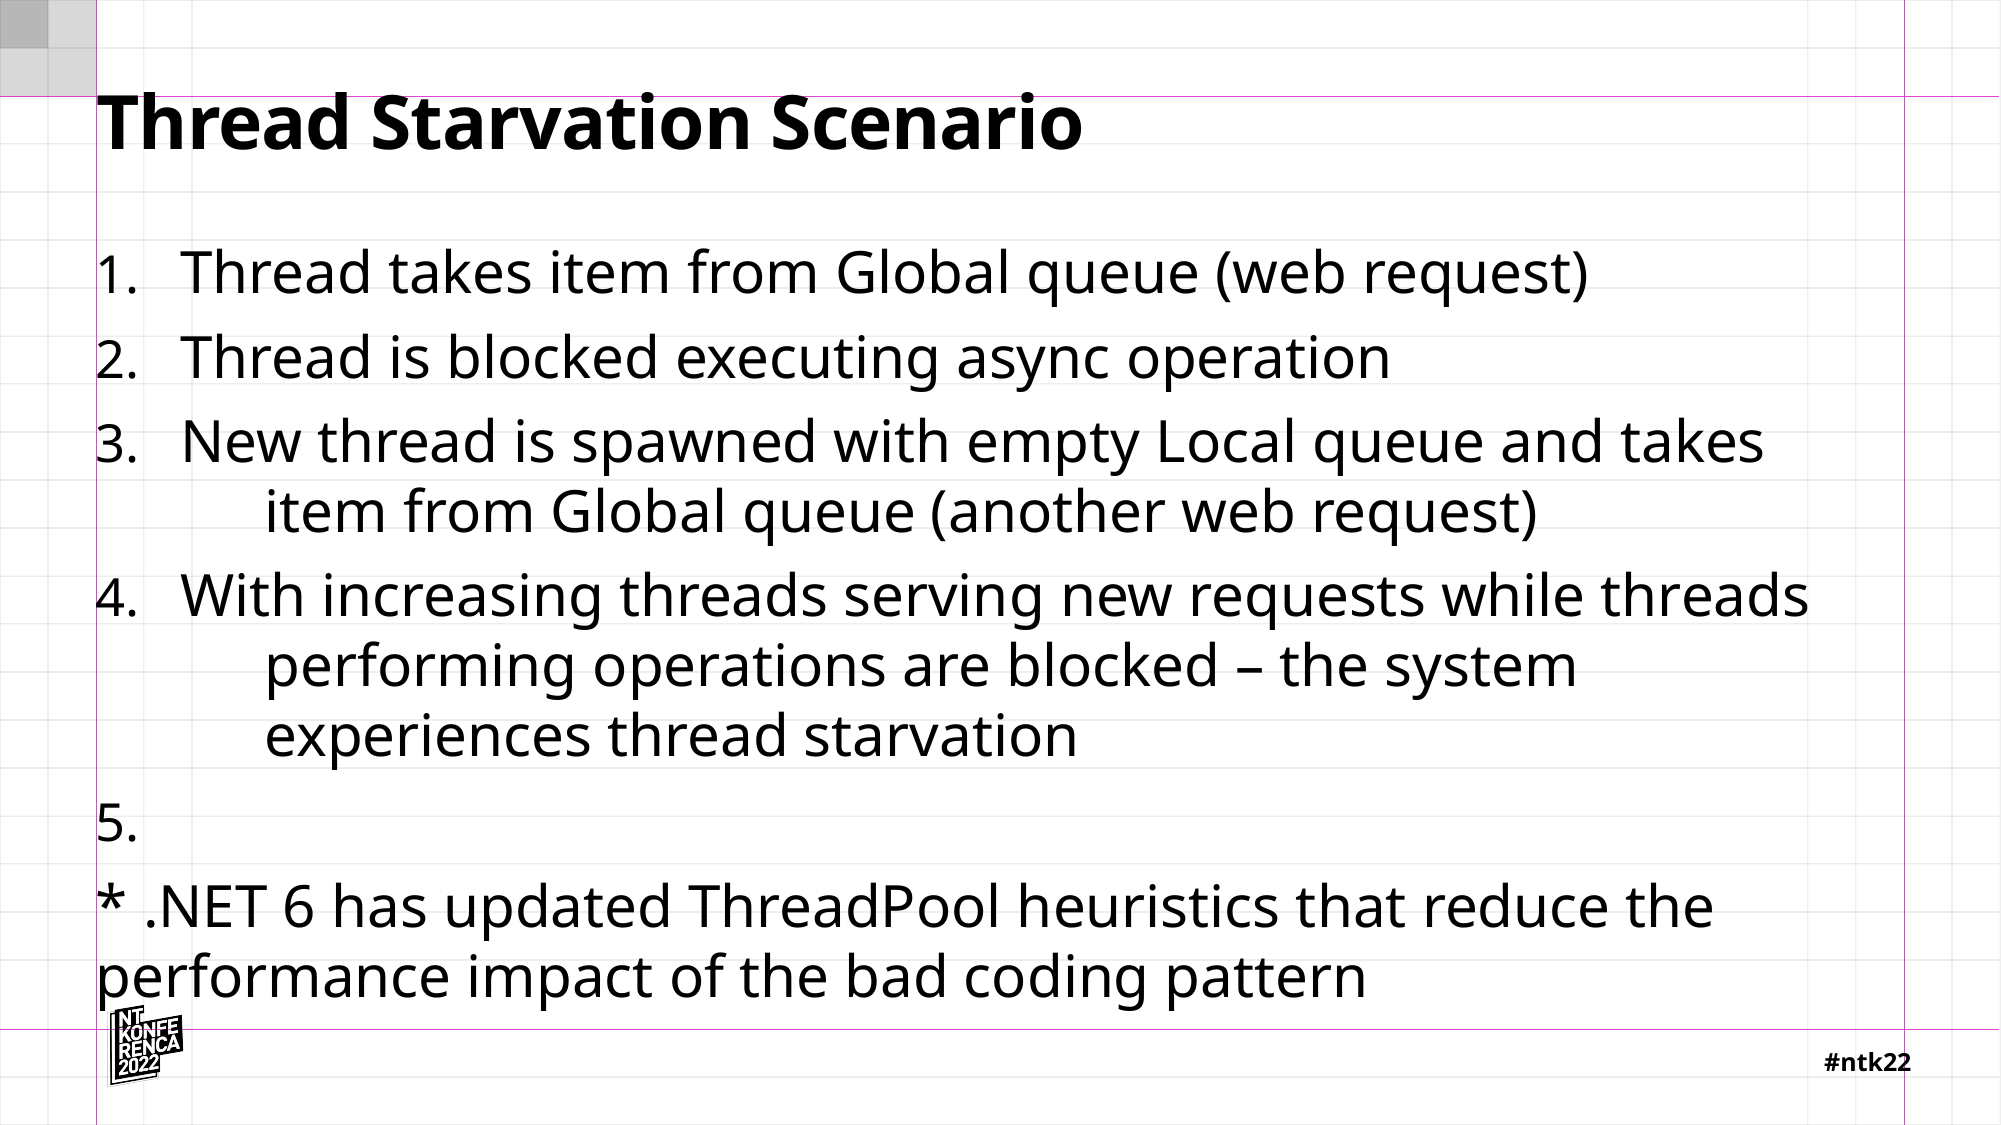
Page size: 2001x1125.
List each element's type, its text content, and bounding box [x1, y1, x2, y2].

list Thread takes item from Global queue (web request) Thread is blocked executing async operation New thread is spawned with empty Local queue and takes item from Global queue (another web request) With increasing threads serving new requests while threads performing operations are blocked – the system experiences thread starvation * .NET 6 has updated ThreadPool heuristics that reduce the performance impact of the bad coding pattern [95, 235, 1904, 1016]
title Thread Starvation Scenario [96, 75, 1904, 166]
